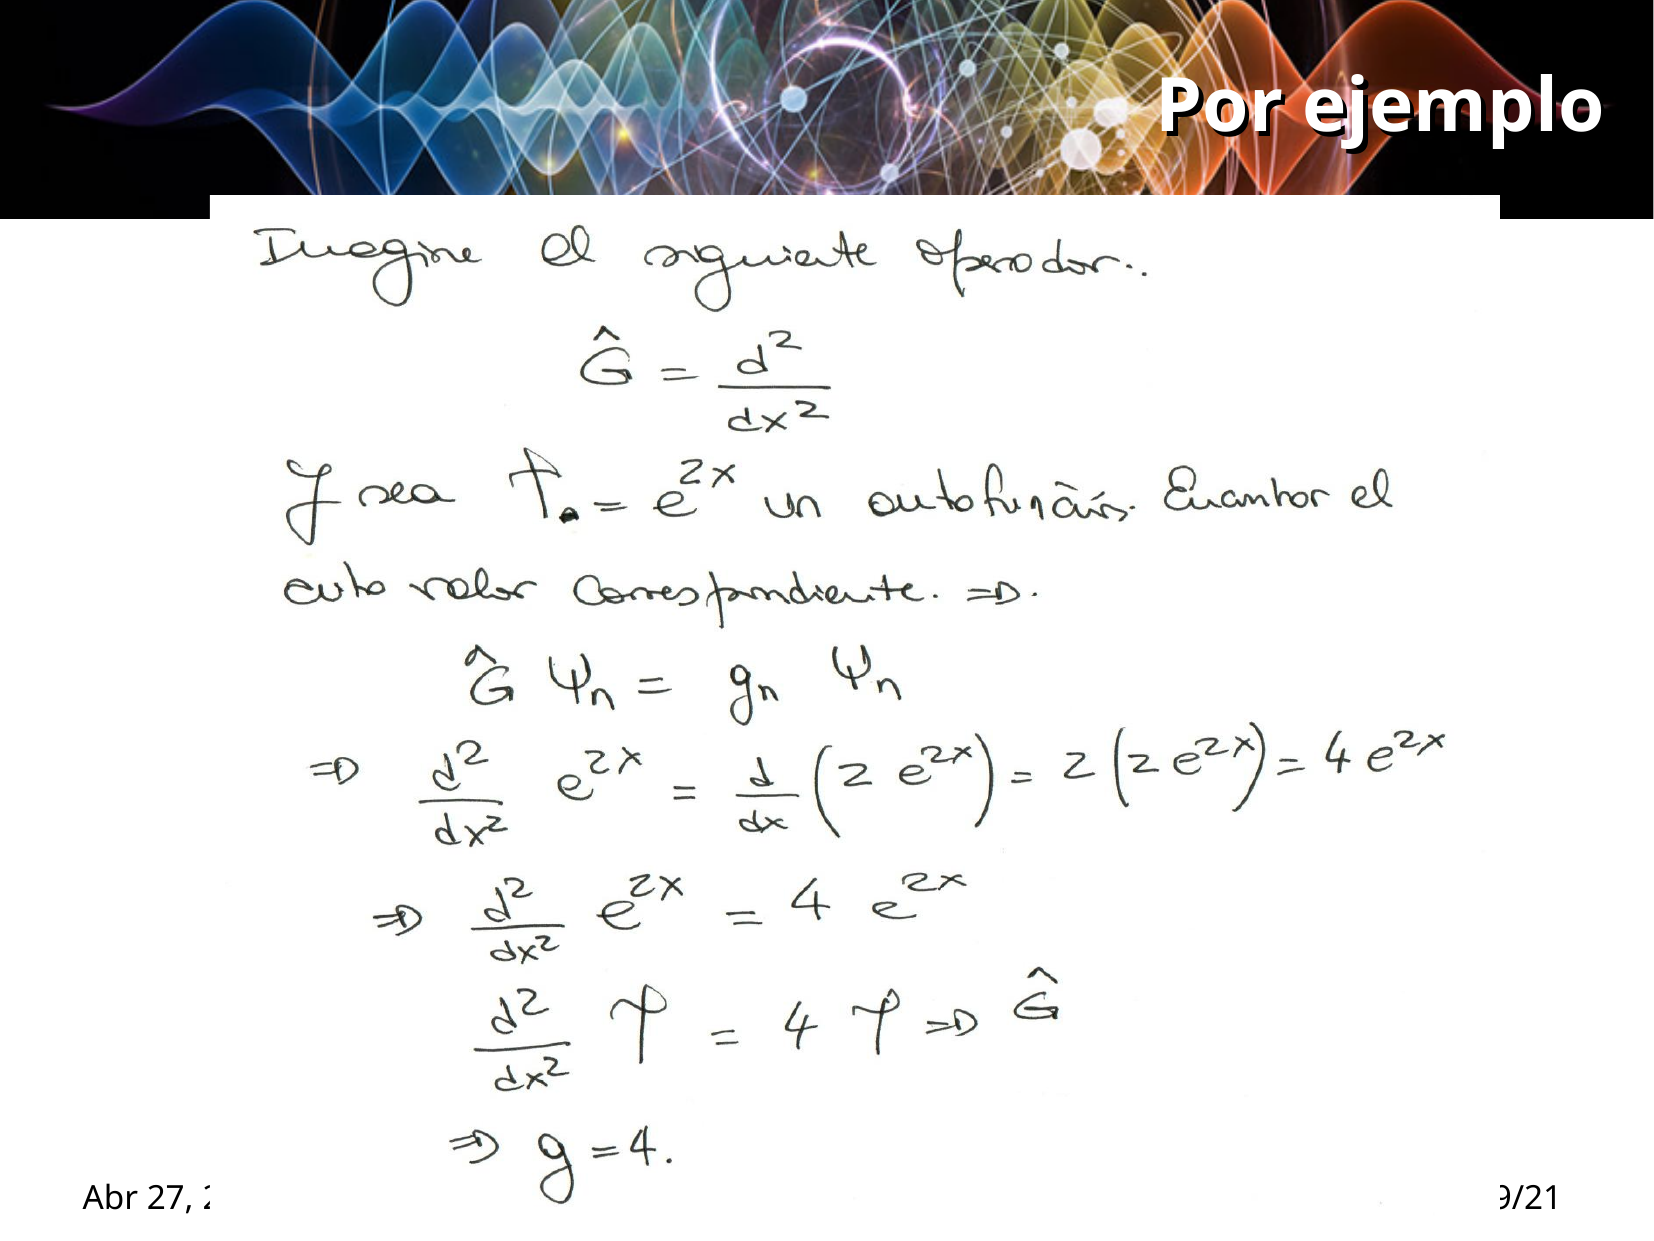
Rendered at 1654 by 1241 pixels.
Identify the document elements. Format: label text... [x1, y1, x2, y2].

title Por ejemplo [45, 15, 1606, 191]
picture [0, 0, 1654, 1229]
